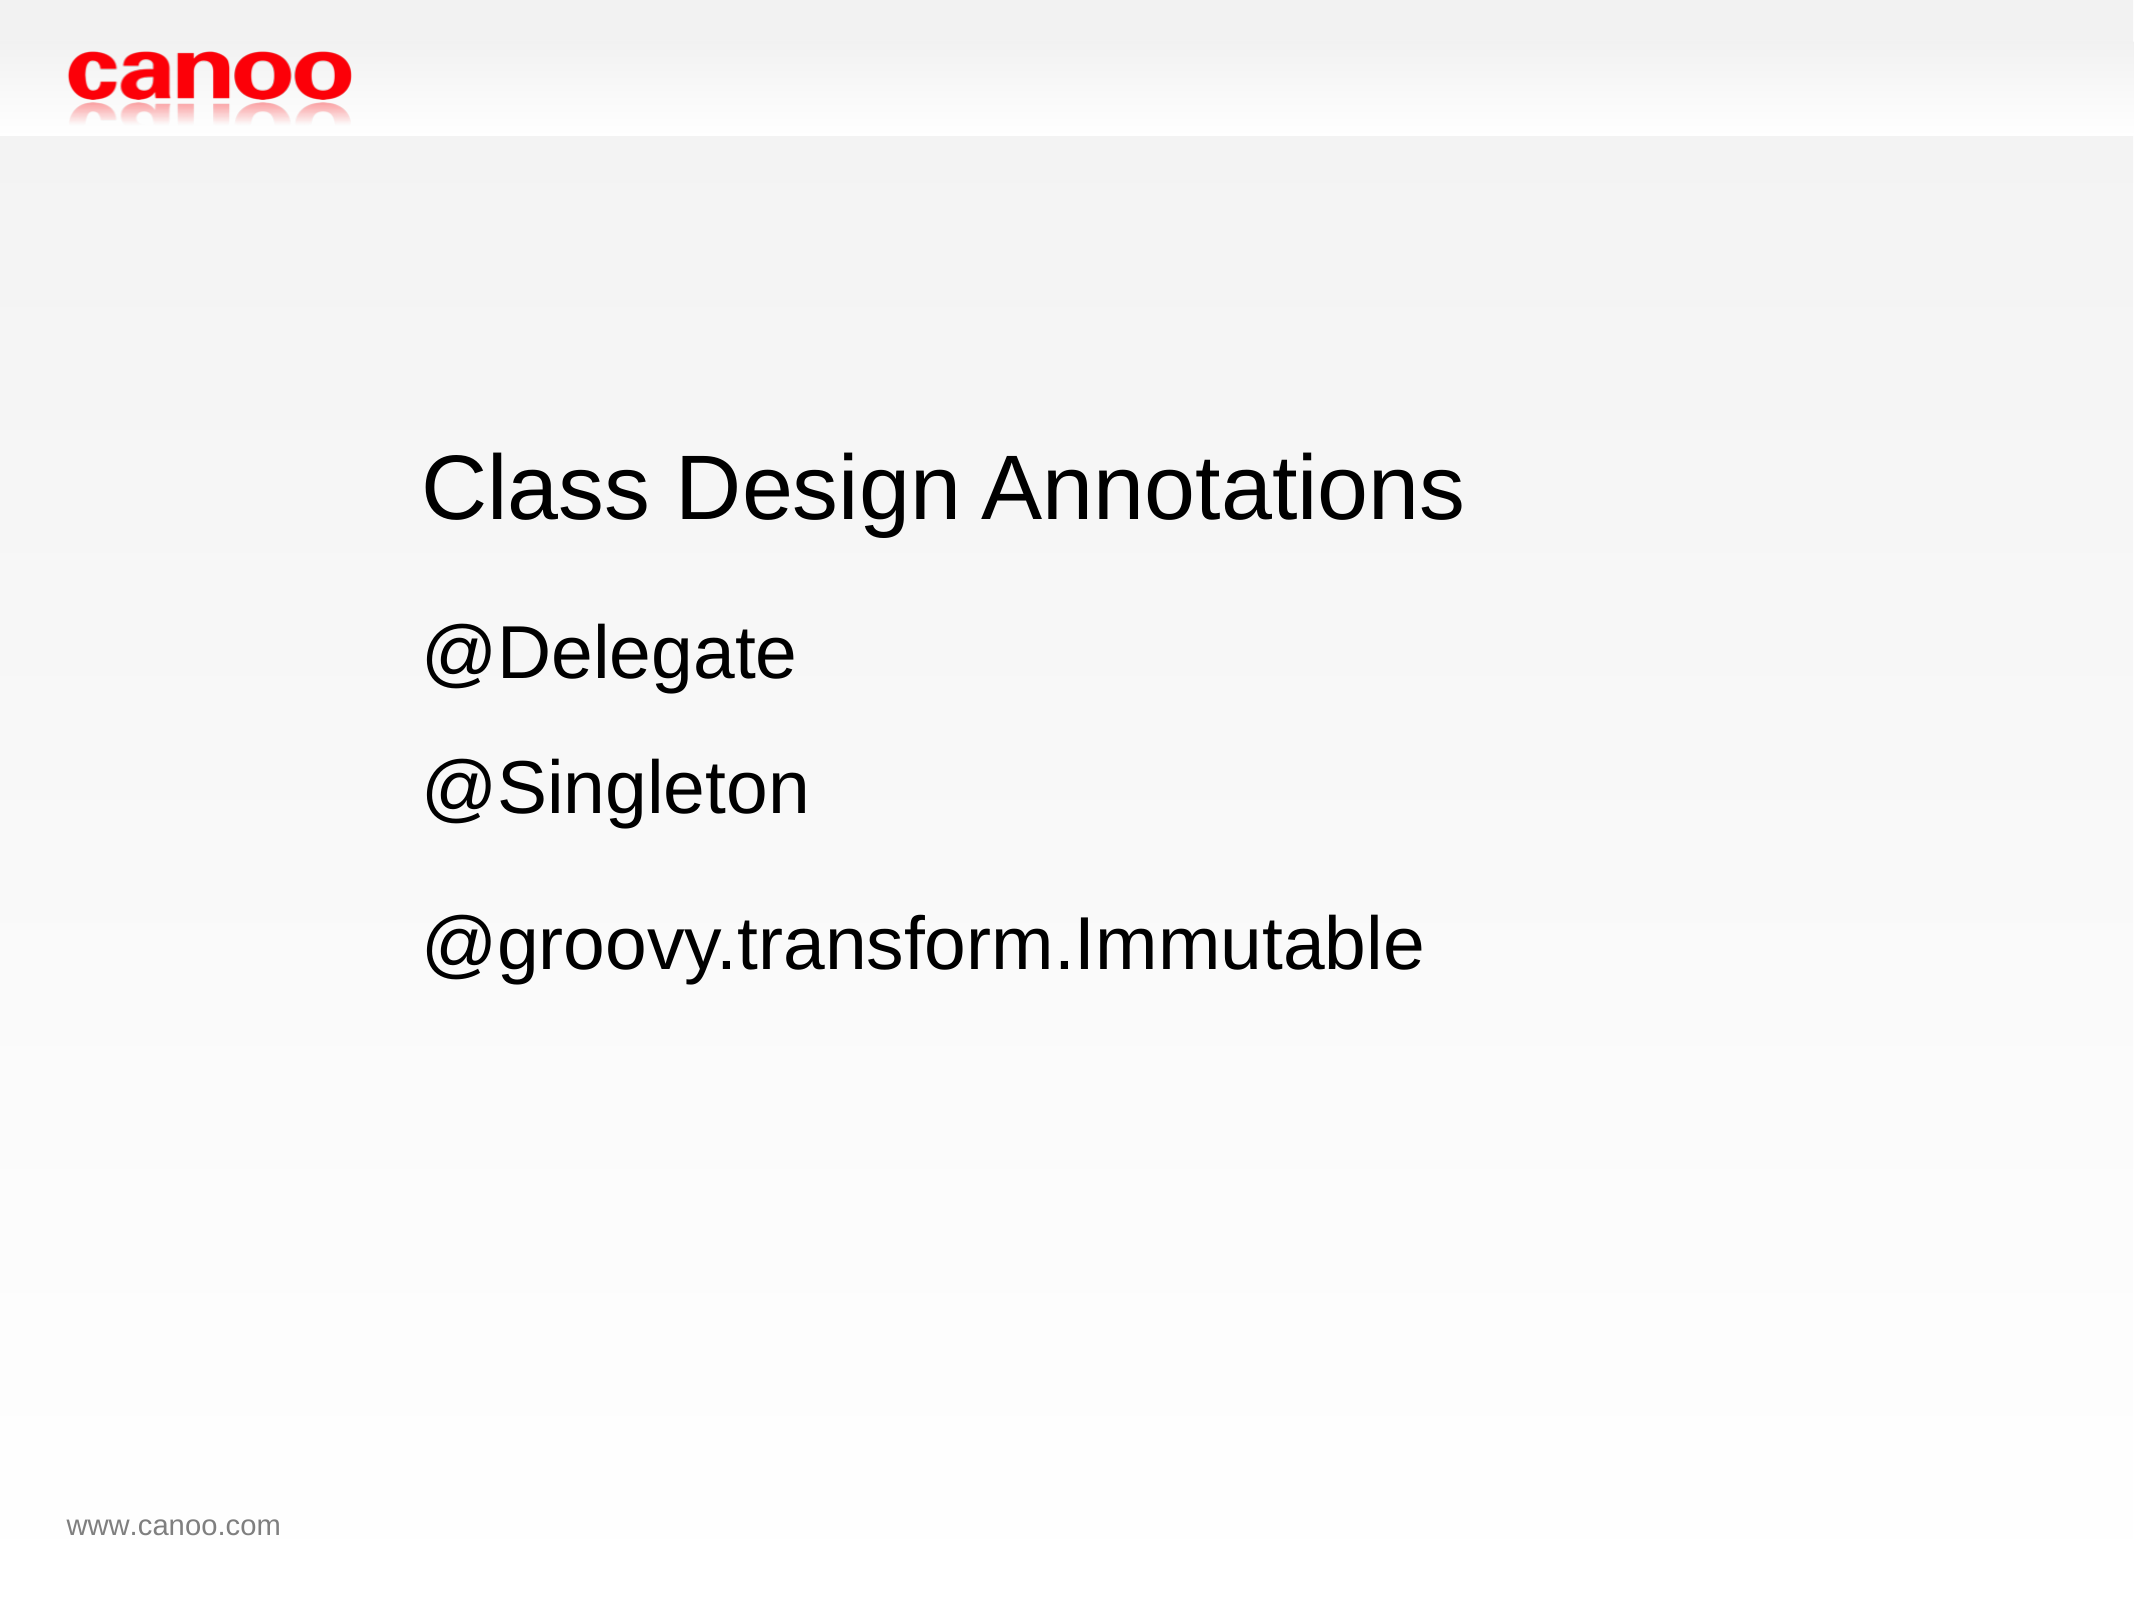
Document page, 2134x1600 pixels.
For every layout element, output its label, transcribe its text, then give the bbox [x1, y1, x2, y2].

picture [65, 48, 353, 154]
text_box Class Design Annotations @Delegate @Singleton @groovy.transform.Immutable [421, 373, 1986, 1395]
